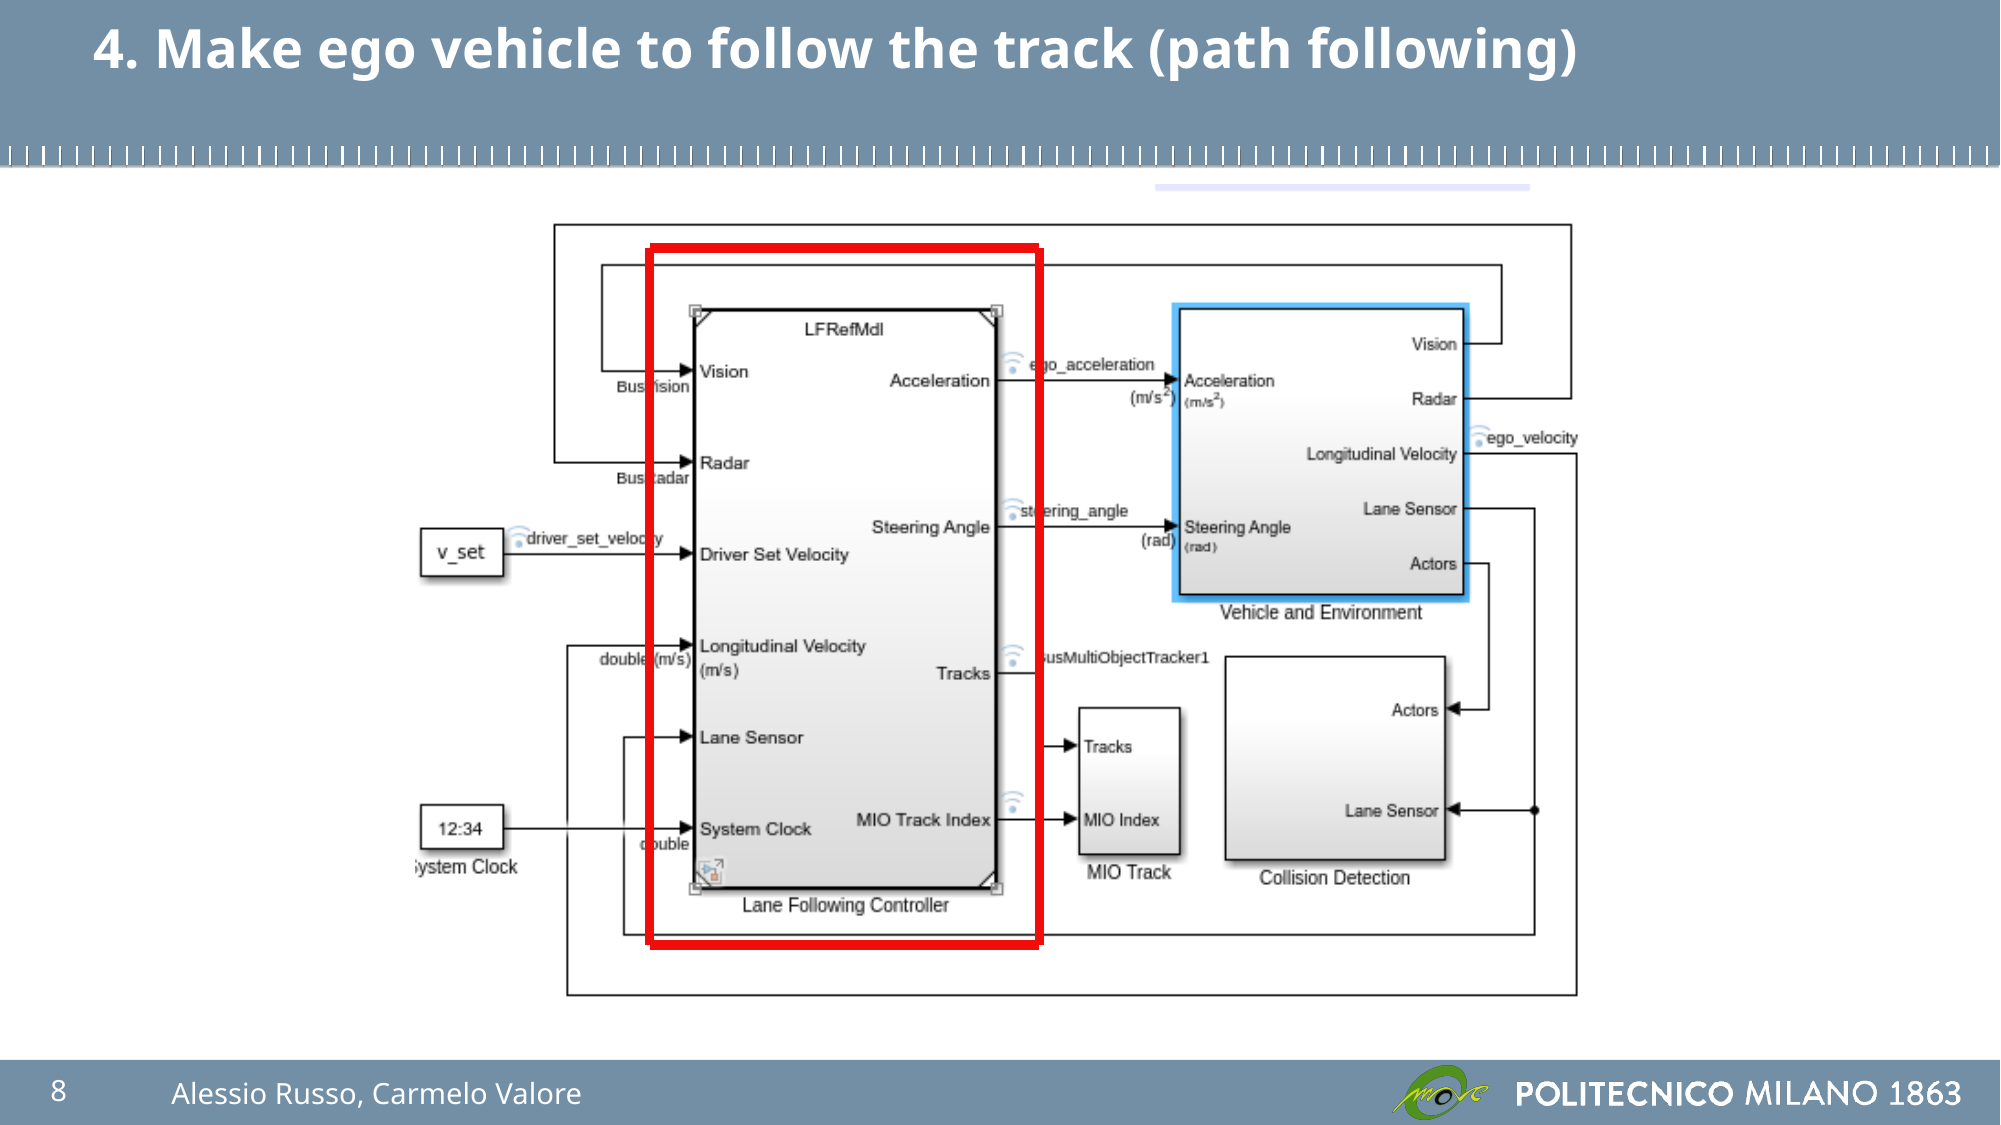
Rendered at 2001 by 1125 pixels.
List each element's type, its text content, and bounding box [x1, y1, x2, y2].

picture [415, 184, 1585, 1035]
footer Alessio Russo, Carmelo Valore [156, 1062, 1007, 1123]
picture [1510, 1068, 1967, 1117]
slide_number 10 [7, 1062, 110, 1123]
title 4. Make ego vehicle to follow the track (path following) [78, 8, 1922, 86]
picture [1392, 1065, 1489, 1120]
